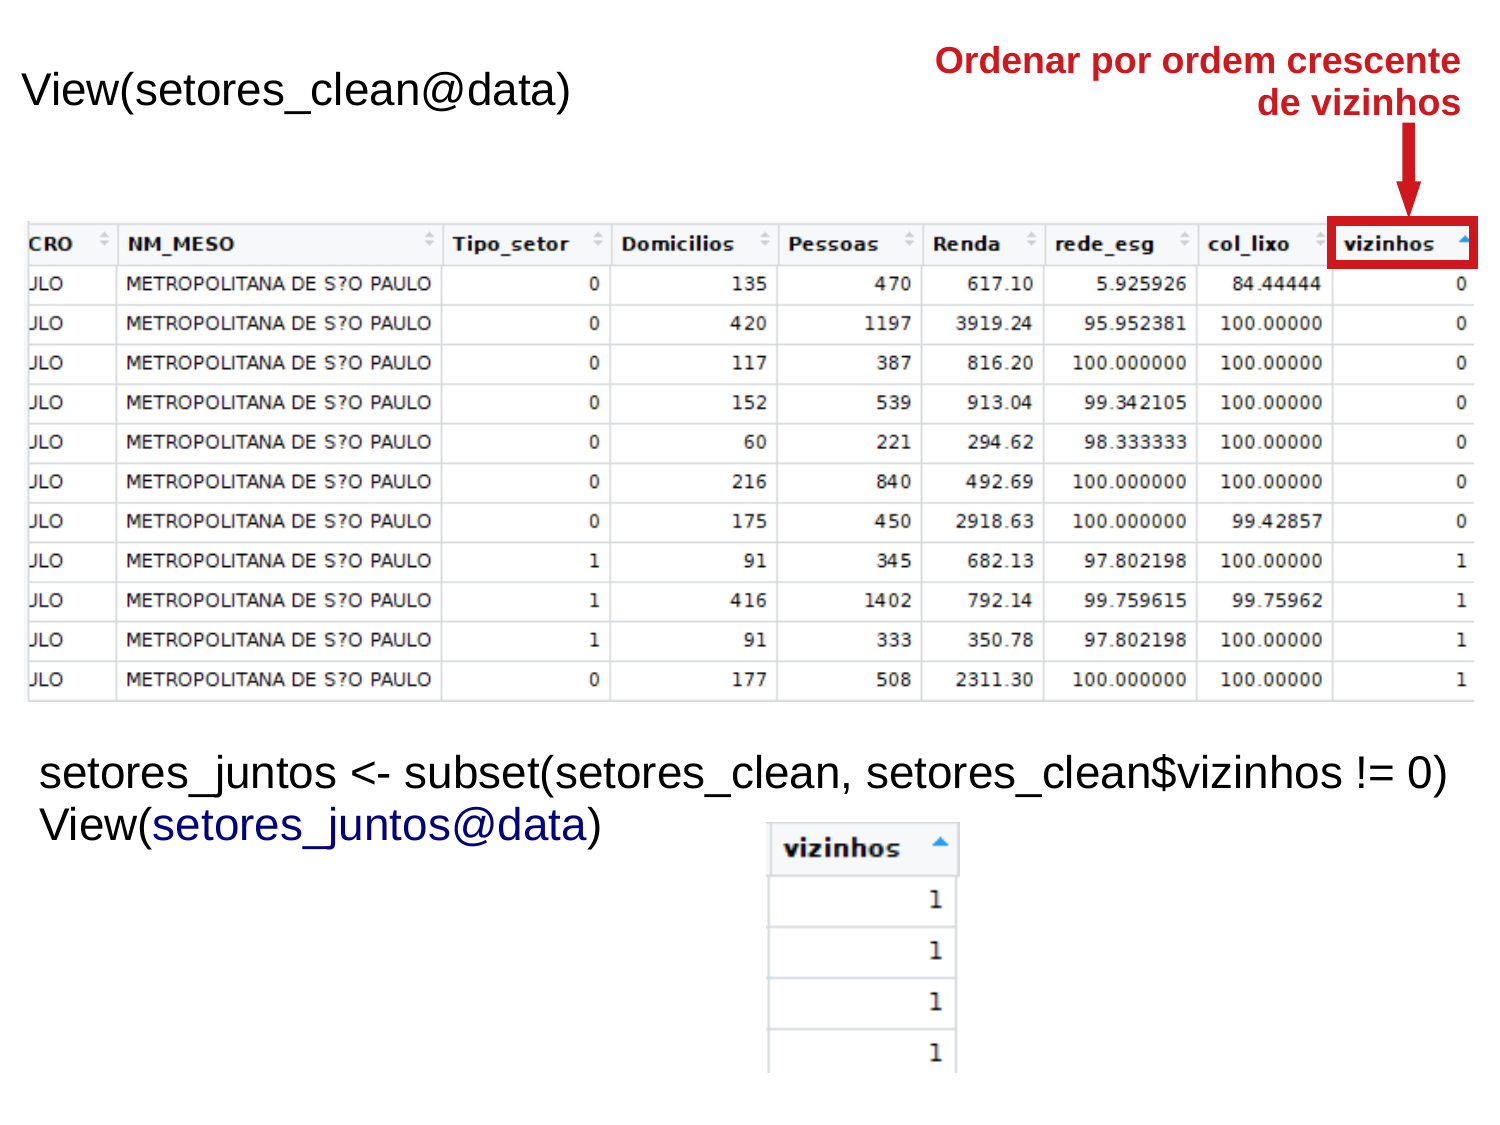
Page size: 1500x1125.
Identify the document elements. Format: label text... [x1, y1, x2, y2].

picture [23, 221, 1475, 702]
picture [1336, 226, 1469, 260]
text_box Ordenar por ordem crescente de vizinhos [908, 32, 1477, 132]
text_box setores_juntos <- subset(setores_clean, setores_clean$vizinhos != 0) View(setores_juntos@data) [24, 740, 1486, 858]
picture [766, 822, 960, 1073]
list View(setores_clean@data) [21, 0, 1316, 174]
